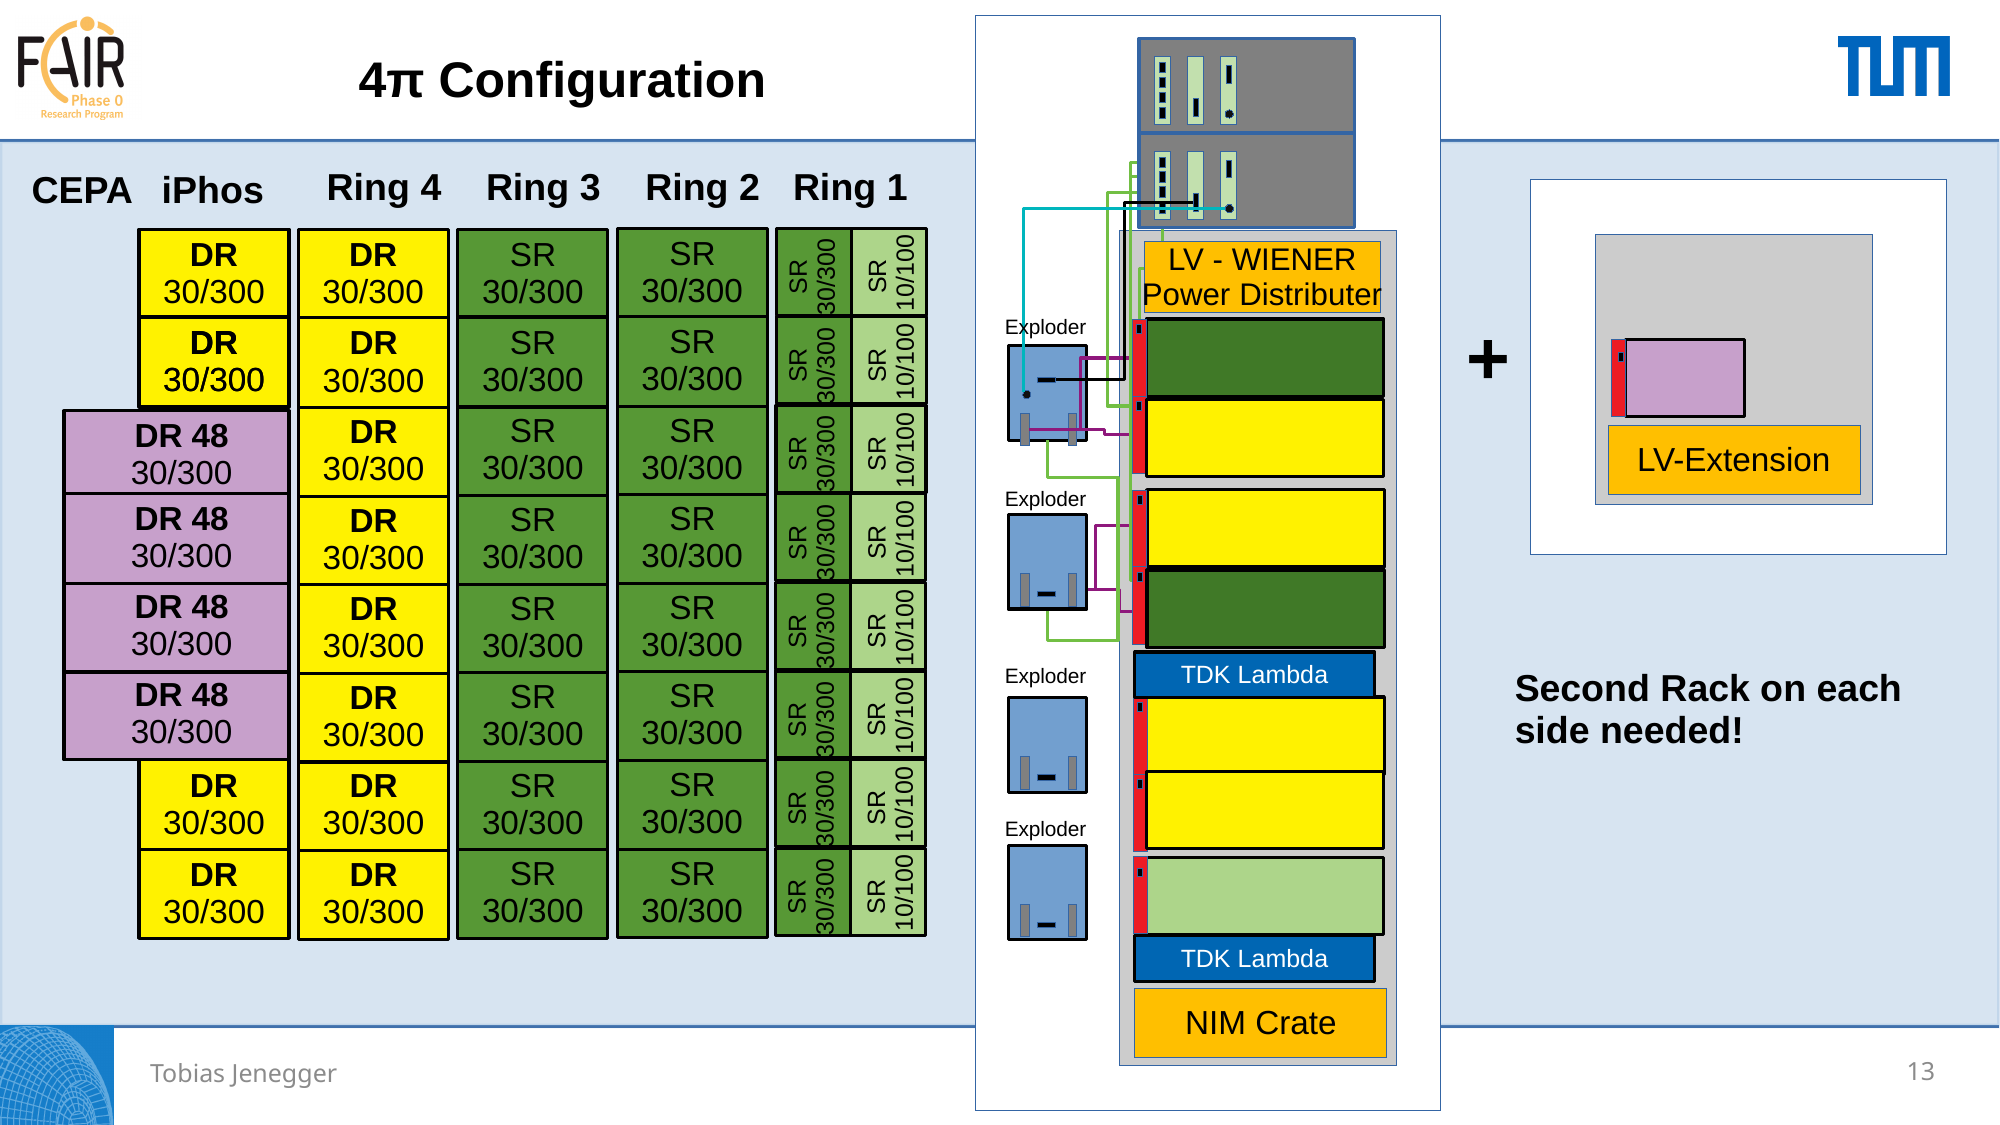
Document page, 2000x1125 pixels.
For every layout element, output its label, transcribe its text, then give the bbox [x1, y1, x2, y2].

text_box SR 30/300 [602, 635, 775, 723]
text_box SR 30/300 [464, 458, 602, 547]
text_box DR 30/300 [290, 459, 464, 548]
text_box DR 30/300 [290, 317, 464, 459]
text_box SR 30/300 [464, 229, 602, 316]
text_box Exploder [990, 810, 1114, 873]
text_box SR 10/100 [854, 803, 926, 984]
text_box SR 30/300 [602, 457, 776, 546]
text_box [975, 15, 1441, 1111]
text_box Second Rack on each side needed! [1500, 660, 1966, 759]
text_box LV-Extension [1608, 425, 1861, 495]
text_box SR 30/300 [775, 557, 847, 645]
text_box CEPA [16, 161, 167, 219]
text_box TDK Lambda [1134, 652, 1375, 698]
text_box SR 30/300 [464, 813, 602, 901]
text_box SR 30/300 [775, 734, 847, 822]
text_box DR 30/300 [290, 548, 464, 636]
text_box Ring 2 [630, 159, 778, 216]
text_box SR 30/300 [776, 379, 848, 493]
text_box DR 30/300 [290, 636, 464, 725]
text_box SR 30/300 [602, 546, 775, 635]
text_box DR 30/300 [305, 849, 464, 991]
text_box Ring 1 [778, 159, 929, 216]
text_box DR 48 30/300 [91, 584, 272, 672]
text_box SR 10/100 [855, 626, 926, 714]
text_box Exploder [990, 308, 1114, 370]
text_box SR 30/300 [602, 316, 776, 457]
text_box SR 30/300 [776, 202, 848, 291]
picture [0, 1025, 114, 1125]
text_box DR 48 30/300 [91, 410, 272, 493]
text_box SR 10/100 [855, 271, 927, 360]
text_box SR 30/300 [602, 228, 776, 316]
text_box SR 30/300 [464, 547, 602, 635]
text_box DR 30/300 [305, 813, 464, 849]
text_box [847, 582, 855, 670]
text_box NIM Crate [1134, 988, 1387, 1058]
text_box [1530, 179, 1947, 555]
text_box DR 30/300 [124, 849, 305, 991]
text_box SR 30/300 [464, 724, 602, 813]
text_box SR 10/100 [855, 360, 927, 448]
text_box SR 10/100 [854, 714, 926, 803]
text_box SR 30/300 [602, 900, 783, 989]
text_box SR 30/300 [464, 901, 623, 990]
text_box LV - WIENER Power Distributer [1144, 241, 1381, 313]
text_box SR 10/100 [855, 537, 927, 718]
text_box Ring 4 [311, 159, 462, 216]
text_box DR 30/300 [305, 229, 464, 317]
text_box [847, 848, 854, 936]
text_box DR 30/300 [124, 759, 305, 849]
text_box [847, 405, 855, 581]
text_box iPhos [167, 161, 297, 219]
text_box DR 48 30/300 [91, 493, 272, 584]
text_box [848, 228, 855, 404]
text_box SR 30/300 [602, 723, 775, 812]
text_box SR 10/100 [855, 183, 927, 271]
text_box Ring 3 [471, 159, 622, 216]
picture [1838, 36, 1950, 96]
text_box SR 30/300 [776, 468, 847, 557]
picture [15, 15, 142, 120]
text_box DR 30/300 [124, 229, 305, 316]
text_box SR 30/300 [775, 822, 847, 972]
text_box Exploder [990, 479, 1114, 542]
text_box DR 48 30/300 [91, 672, 272, 760]
text_box [272, 410, 290, 760]
text_box SR 30/300 [776, 291, 848, 379]
text_box Exploder [990, 657, 1114, 719]
text_box + [1451, 309, 1527, 409]
text_box TDK Lambda [1134, 935, 1375, 982]
text_box 4π Configuration [45, 45, 1081, 116]
text_box DR 30/300 [290, 725, 464, 813]
text_box SR 30/300 [602, 812, 775, 900]
text_box [64, 410, 91, 760]
text_box SR 30/300 [464, 316, 602, 458]
text_box DR 30/300 [124, 316, 305, 458]
text_box SR 30/300 [464, 635, 602, 724]
text_box [847, 671, 855, 847]
text_box SR 10/100 [855, 448, 927, 537]
text_box SR 30/300 [775, 645, 847, 734]
